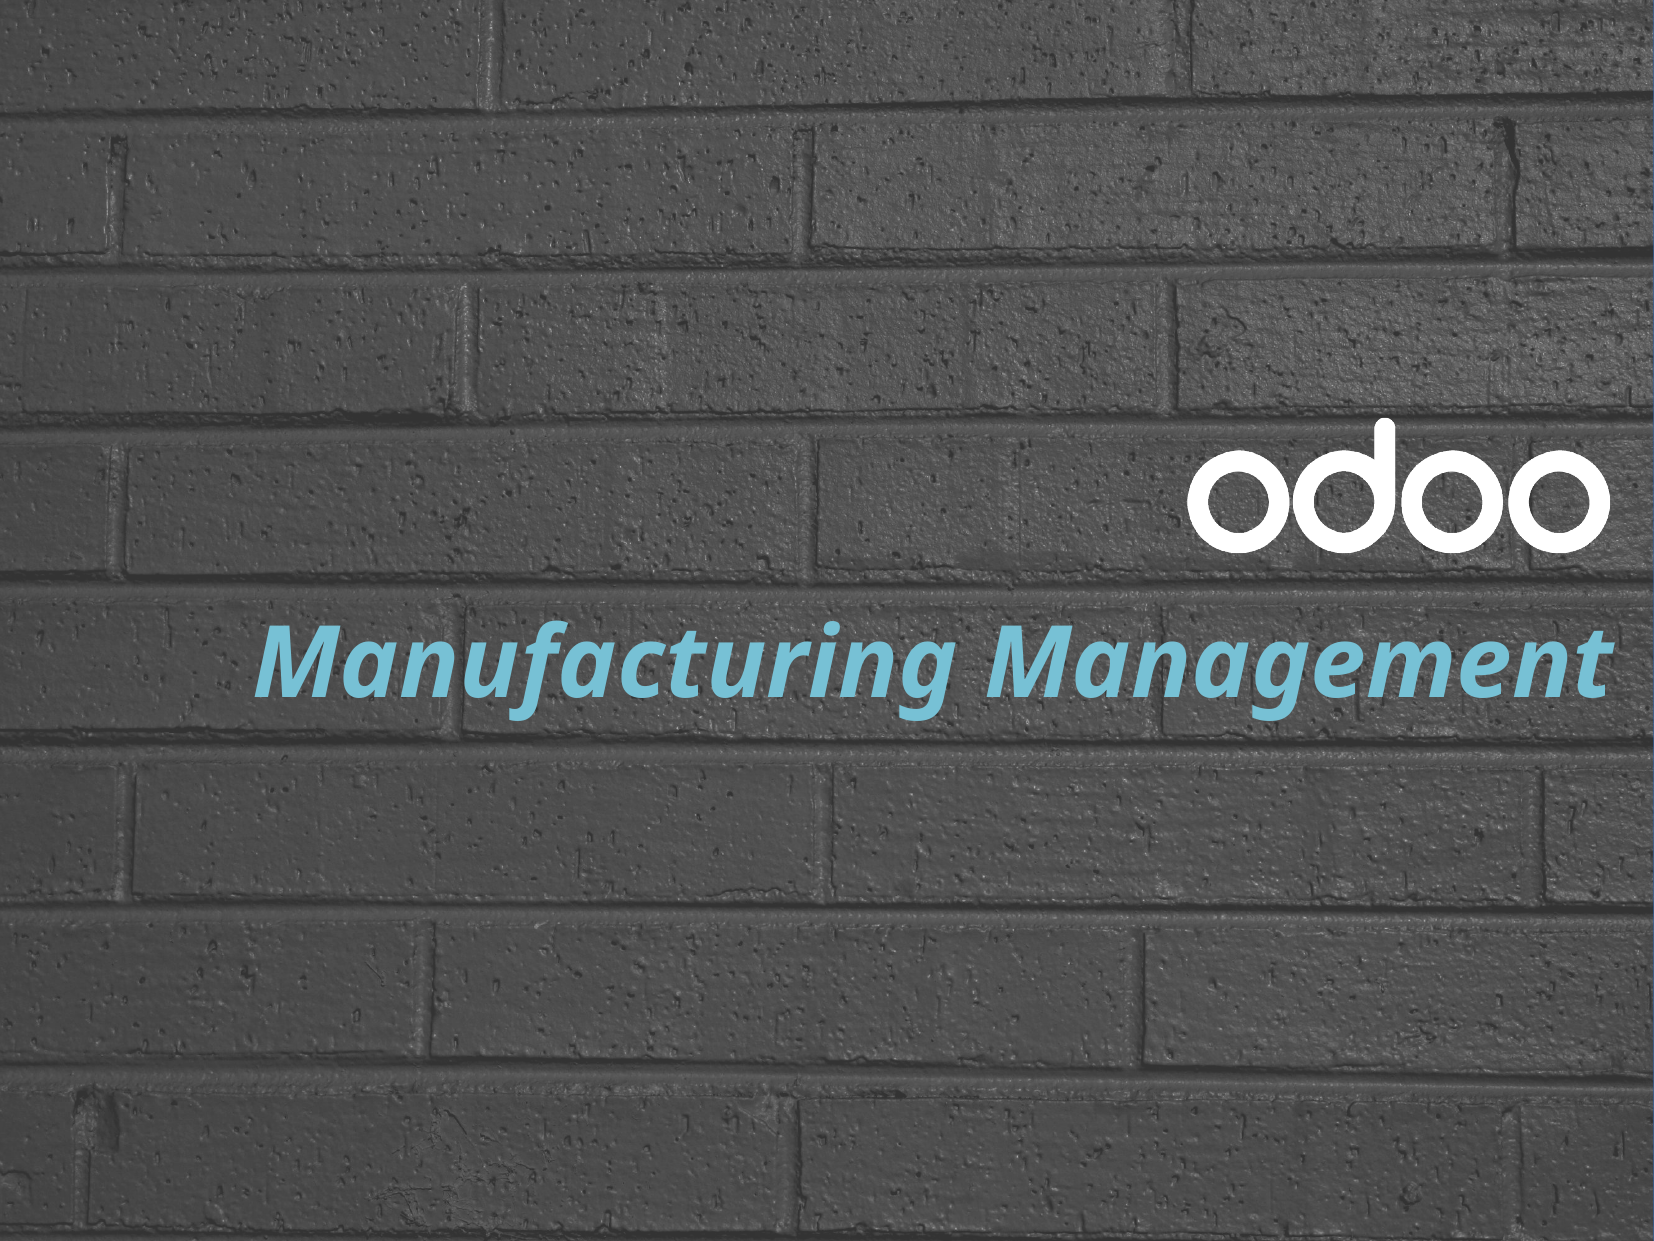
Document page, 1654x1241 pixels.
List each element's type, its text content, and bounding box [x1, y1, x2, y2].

text_box Manufacturing Management [35, 562, 1630, 845]
picture [0, 0, 1654, 1241]
